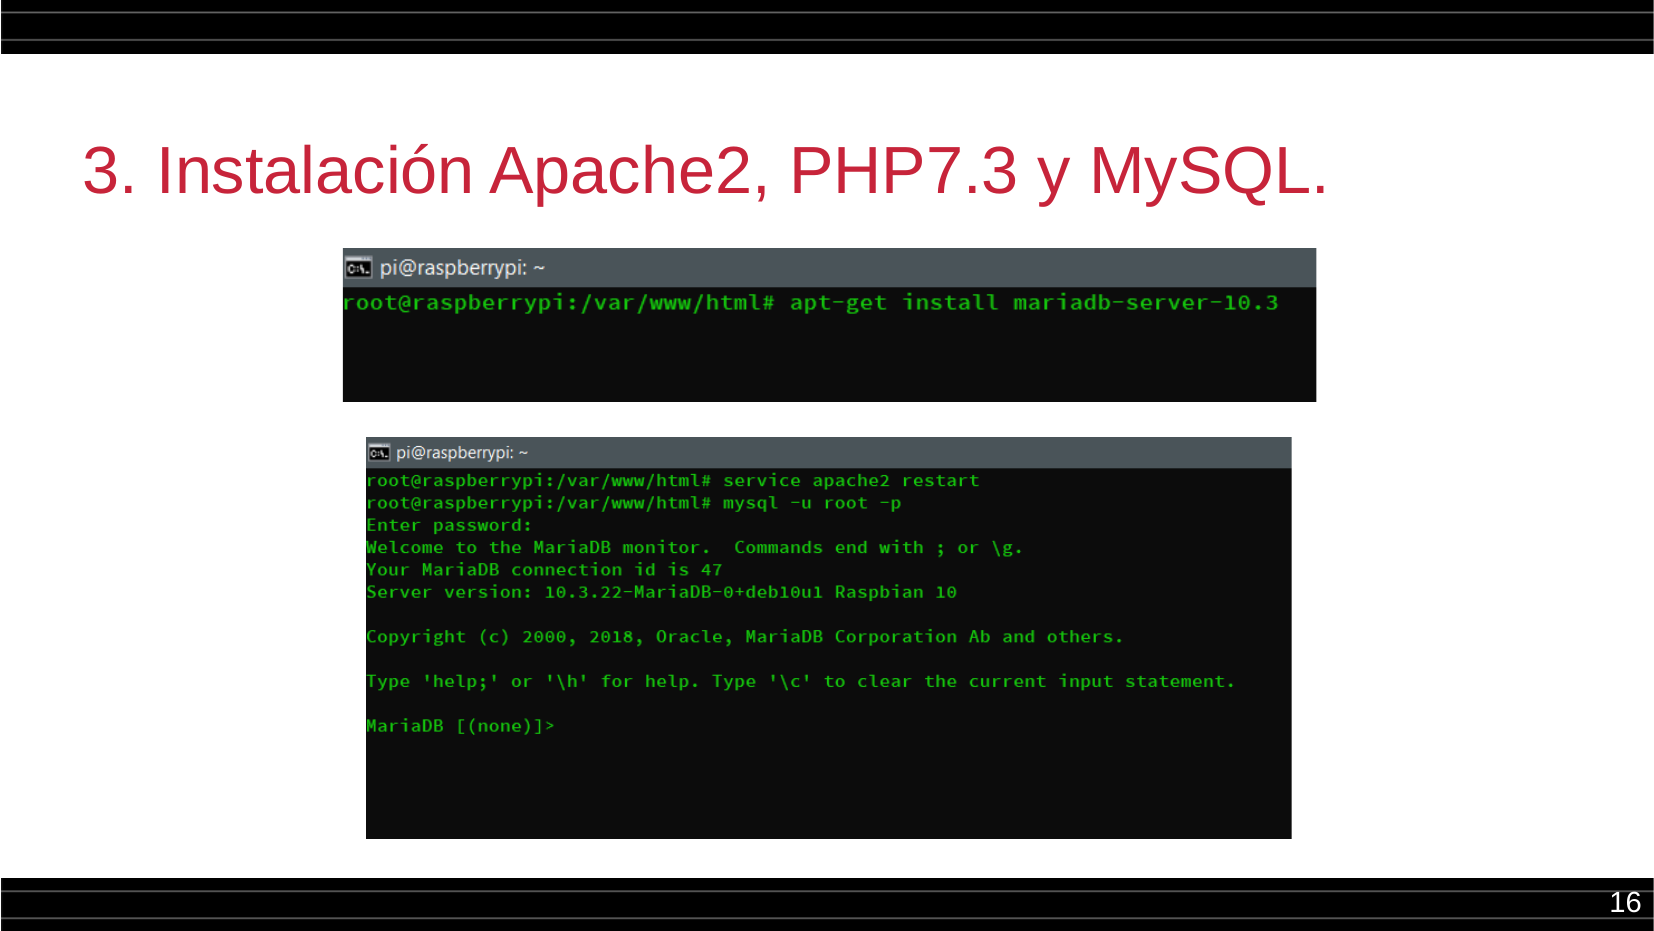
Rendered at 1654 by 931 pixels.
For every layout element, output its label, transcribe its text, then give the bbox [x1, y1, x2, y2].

picture [342, 248, 1317, 402]
picture [1, 878, 1654, 931]
picture [1, 0, 1654, 54]
picture [366, 437, 1292, 839]
title 3. Instalación Apache2, PHP7.3 y MySQL. [82, 92, 1571, 249]
